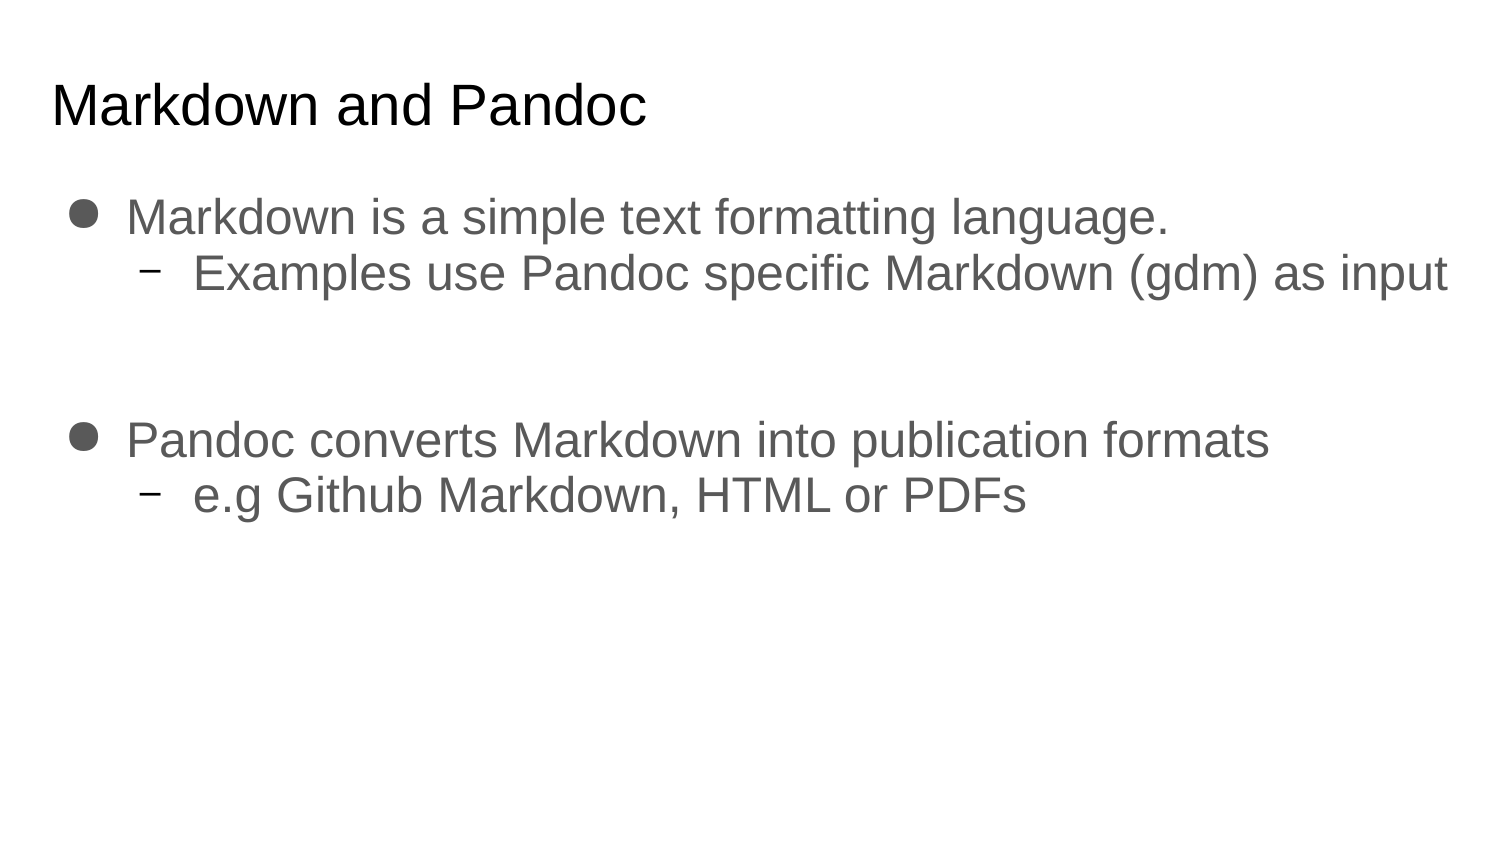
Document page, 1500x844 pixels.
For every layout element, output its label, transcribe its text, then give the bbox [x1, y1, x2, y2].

list Markdown is a simple text formatting language. Examples use Pandoc specific Markdown (gdm) as input Pandoc converts Markdown into publication formats e.g Github Markdown, HTML or PDFs [51, 189, 1449, 580]
title Markdown and Pandoc [51, 72, 1449, 139]
